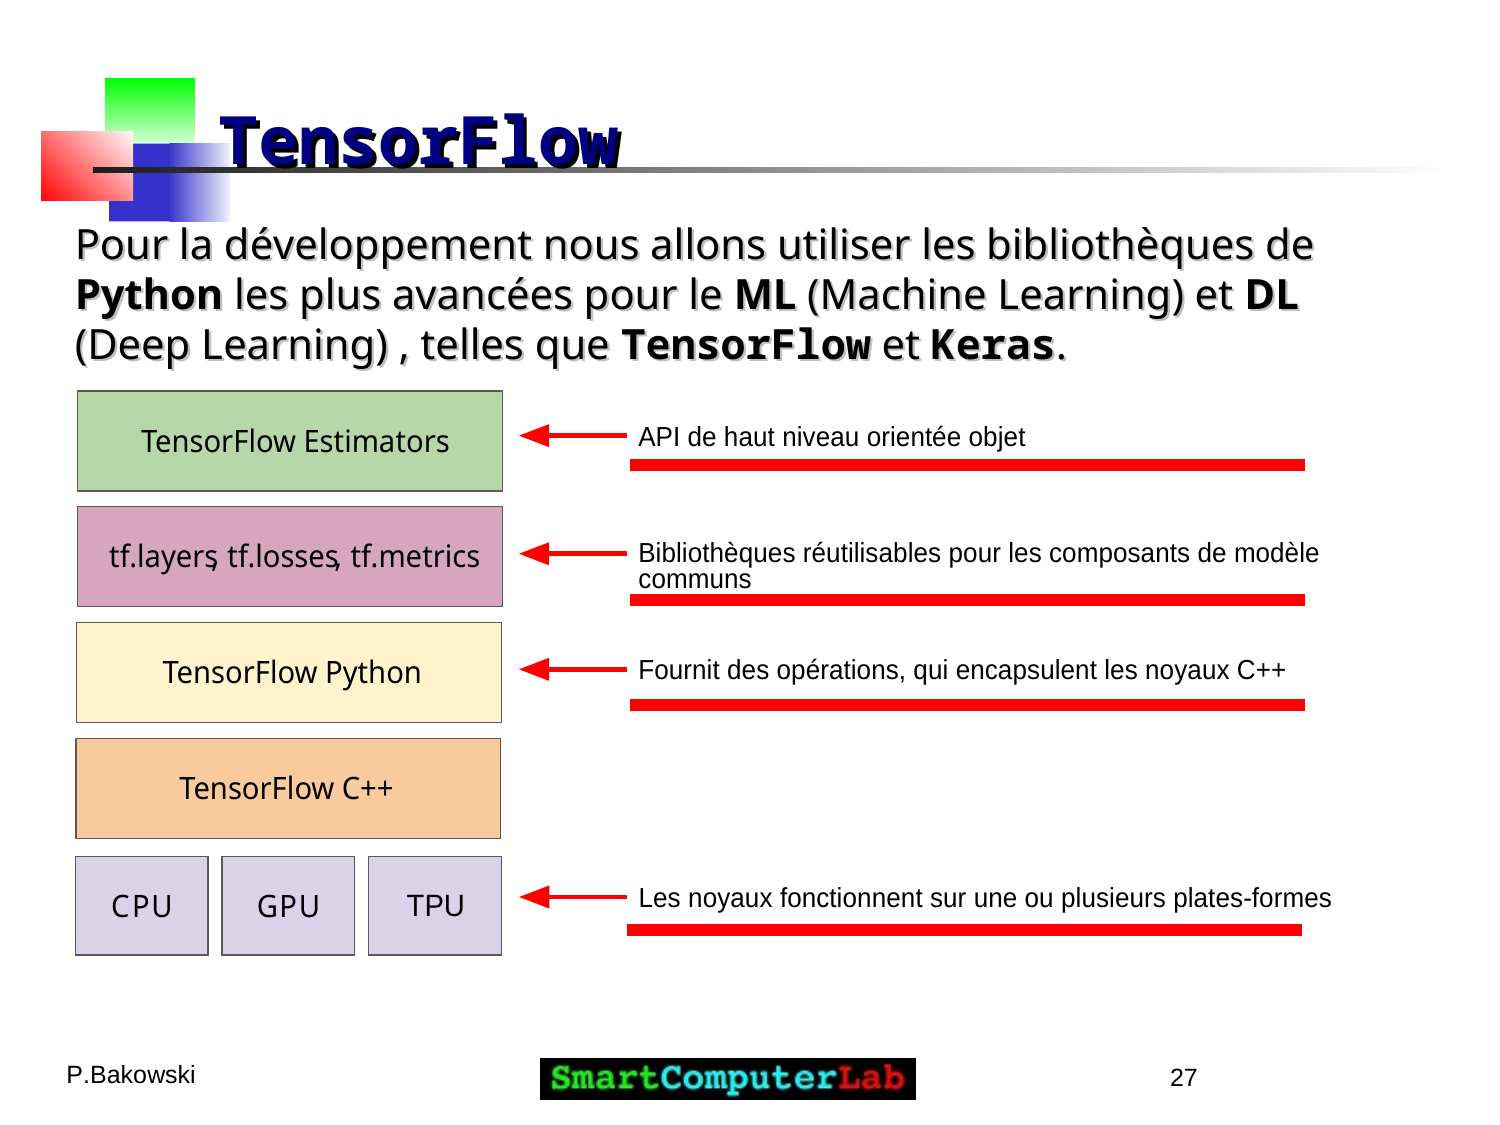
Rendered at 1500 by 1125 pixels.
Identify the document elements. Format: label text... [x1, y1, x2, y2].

title TensorFlow [203, 90, 1456, 186]
picture [75, 389, 1386, 956]
text_box Pour la développement nous allons utiliser les bibliothèques de Python les plus avancées pour le ML (Machine Learning) et DL (Deep Learning) , telles que TensorFlow et Keras. [60, 210, 1396, 376]
picture [540, 1058, 916, 1100]
